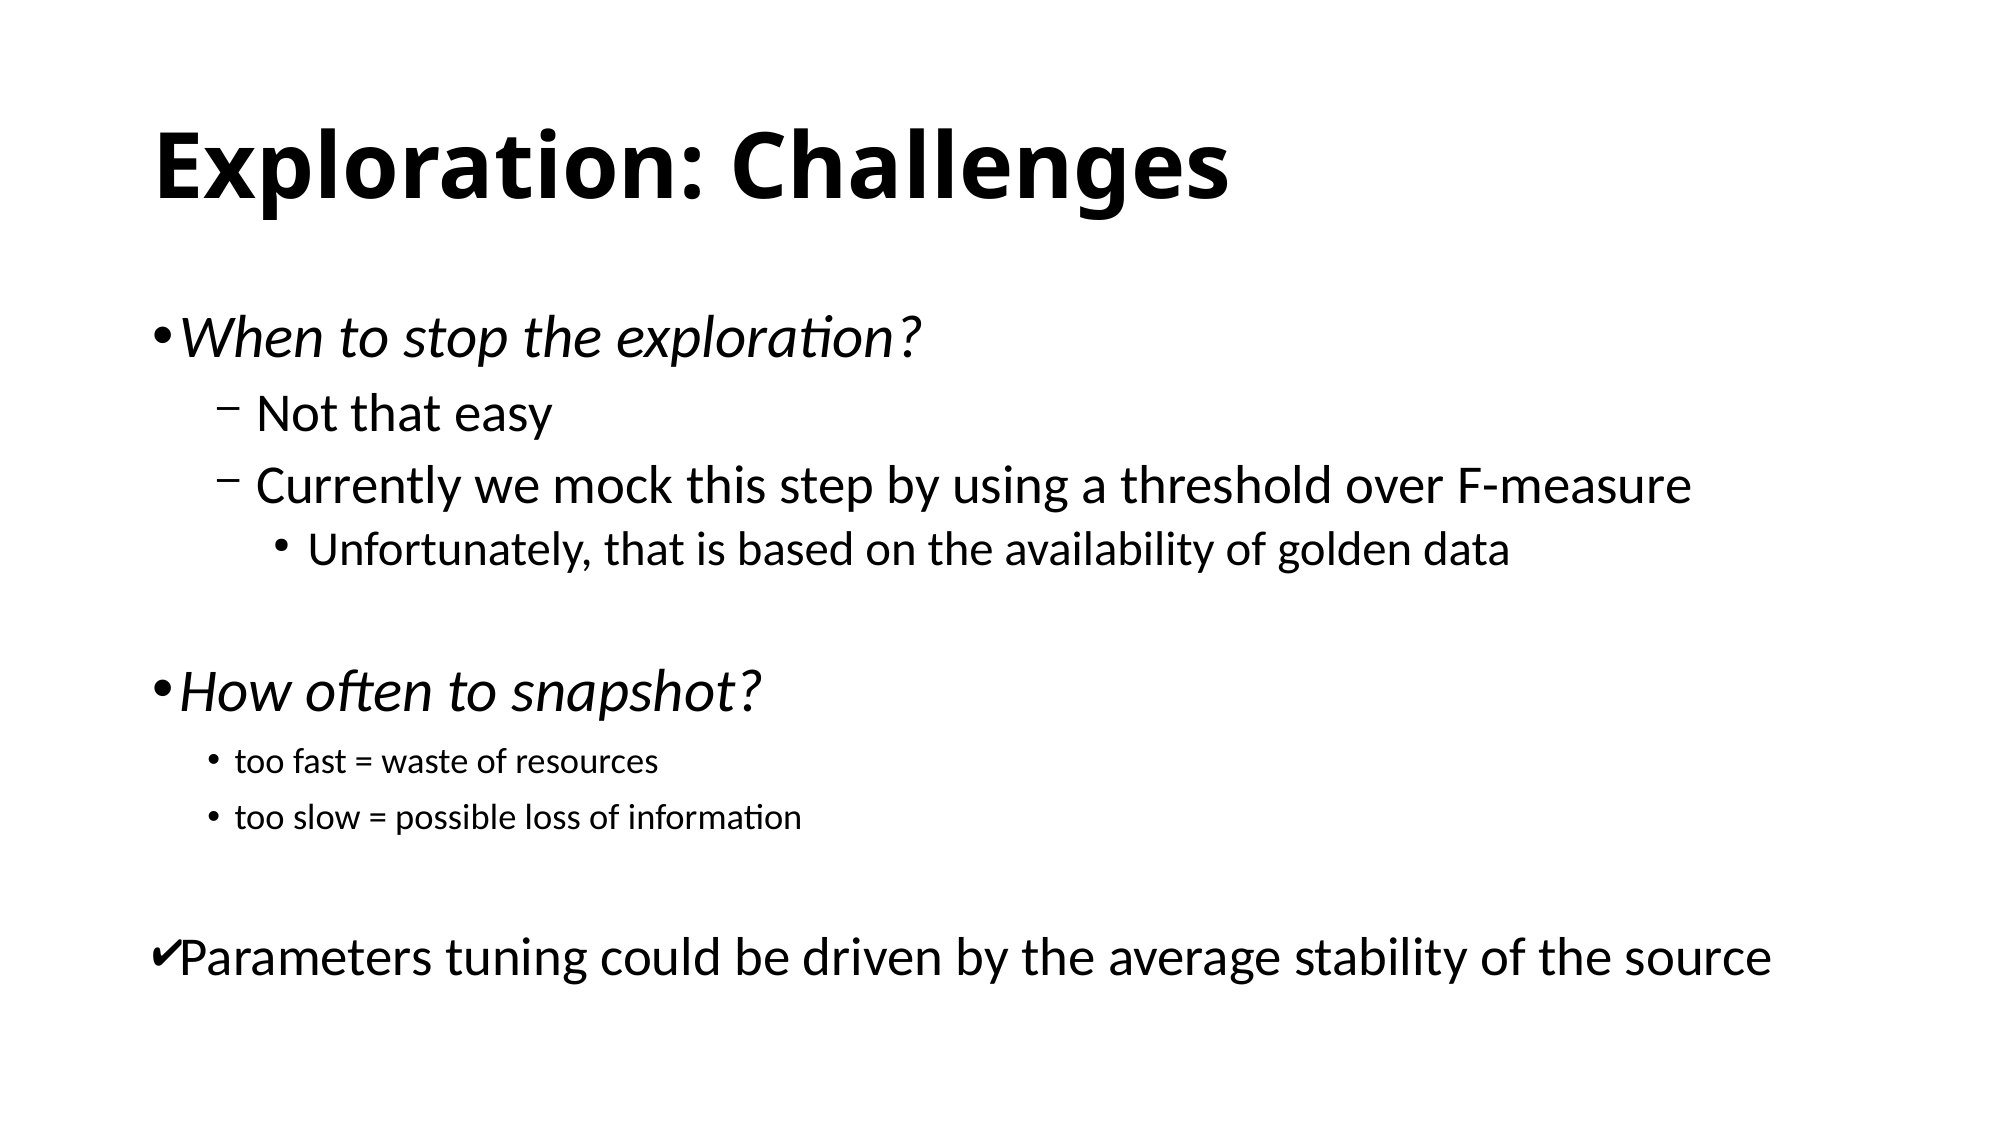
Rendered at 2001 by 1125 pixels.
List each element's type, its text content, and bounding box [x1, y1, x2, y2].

list When to stop the exploration? Not that easy Currently we mock this step by using a threshold over F-measure Unfortunately, that is based on the availability of golden data How often to snapshot? too fast = waste of resources too slow = possible loss of information Parameters tuning could be driven by the average stability of the source [137, 297, 1863, 1012]
title Exploration: Challenges [137, 59, 1863, 278]
